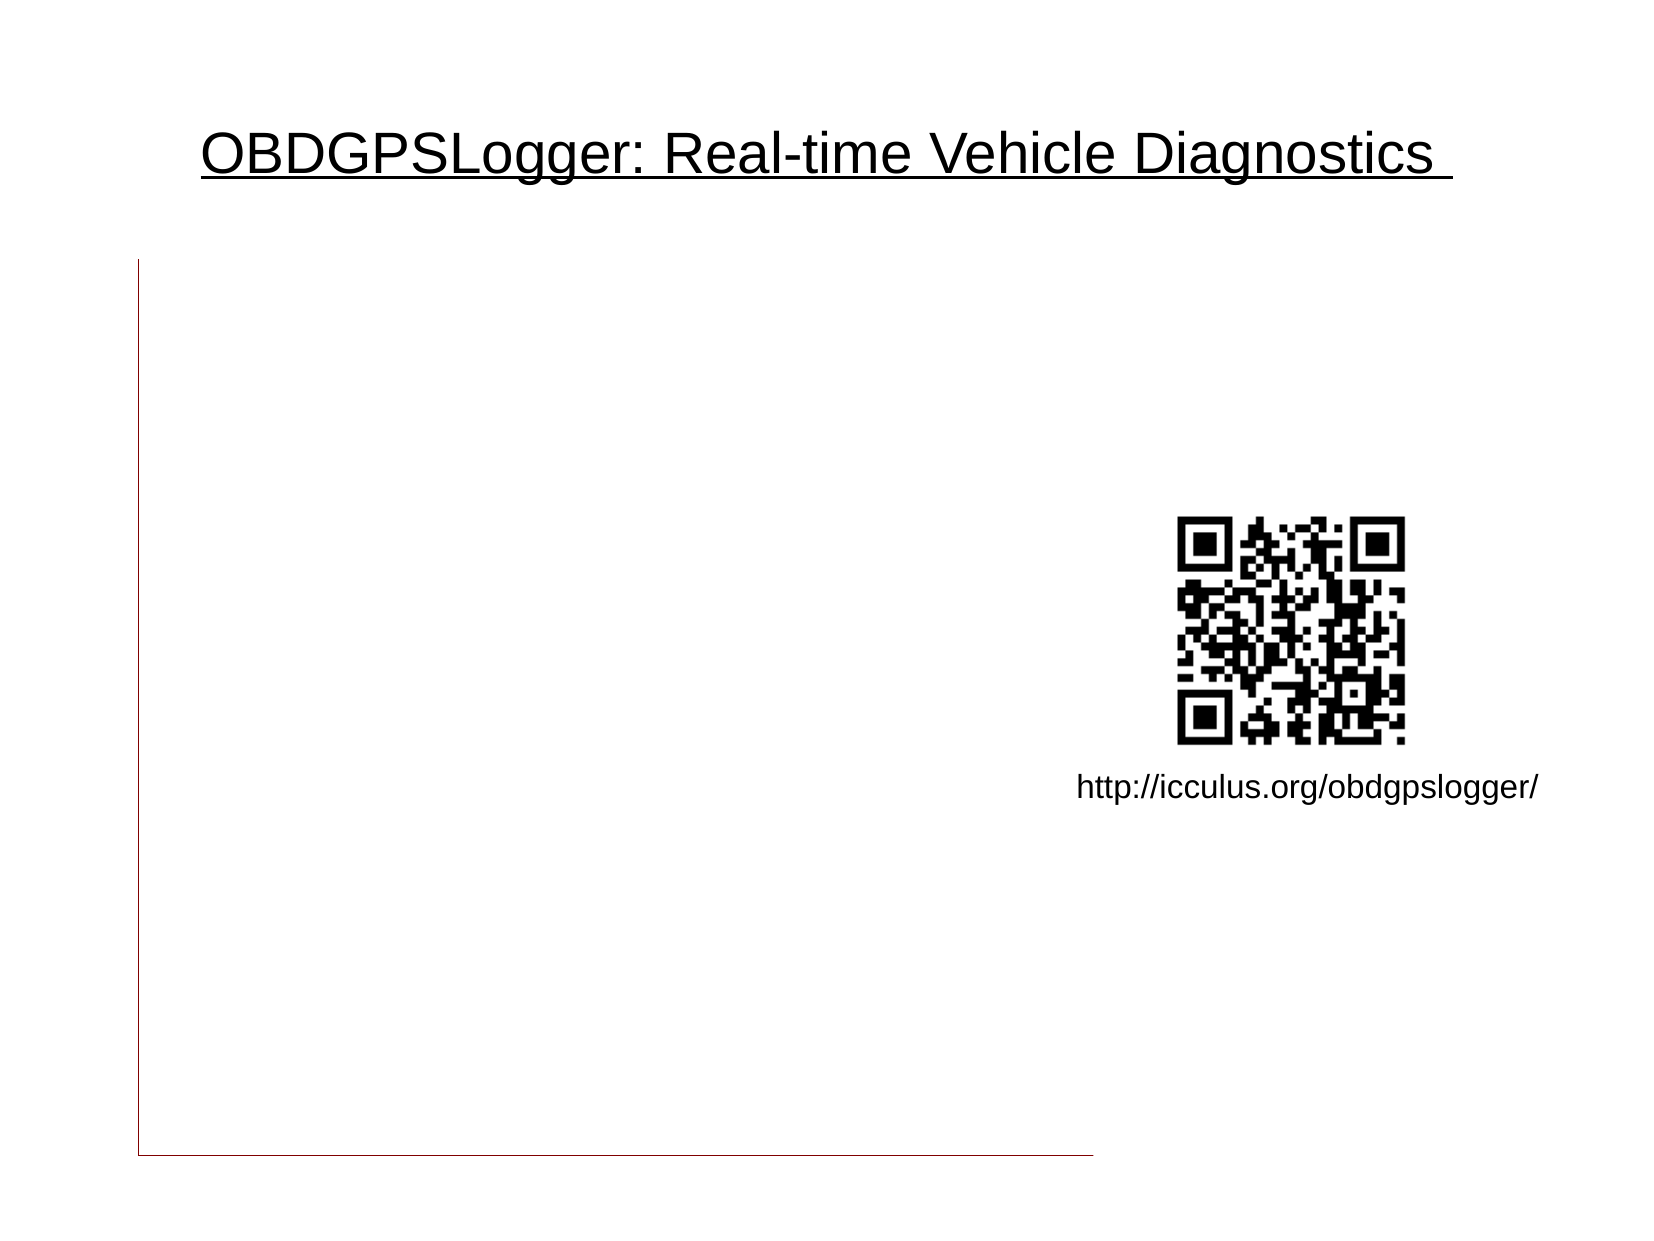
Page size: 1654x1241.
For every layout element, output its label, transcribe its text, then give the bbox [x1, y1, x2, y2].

text_box http://icculus.org/obdgpslogger/ [1061, 761, 1555, 832]
picture [135, 259, 1094, 1156]
picture [1170, 509, 1413, 753]
title OBDGPSLogger: Real-time Vehicle Diagnostics [82, 49, 1571, 257]
